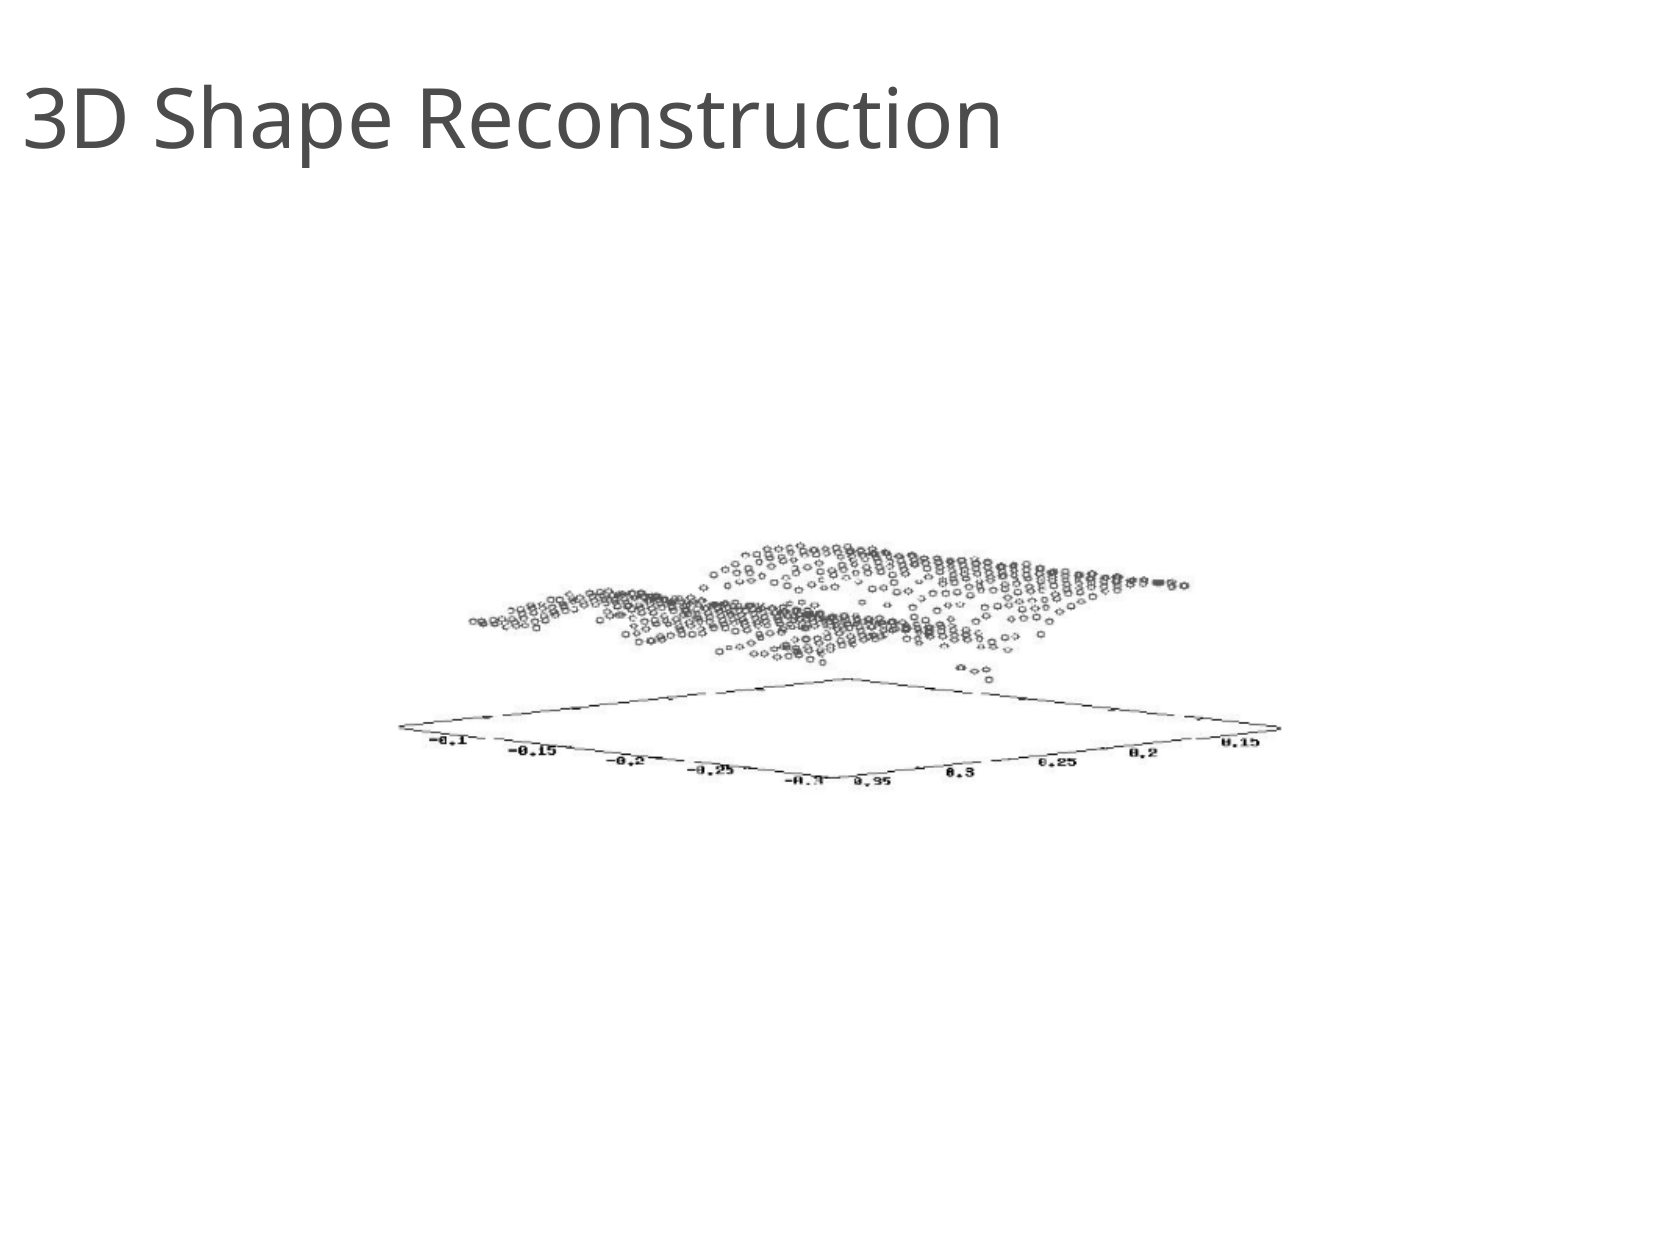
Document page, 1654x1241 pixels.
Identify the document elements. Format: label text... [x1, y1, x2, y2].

picture [367, 528, 1294, 804]
title 3D Shape Reconstruction [22, 26, 1654, 205]
